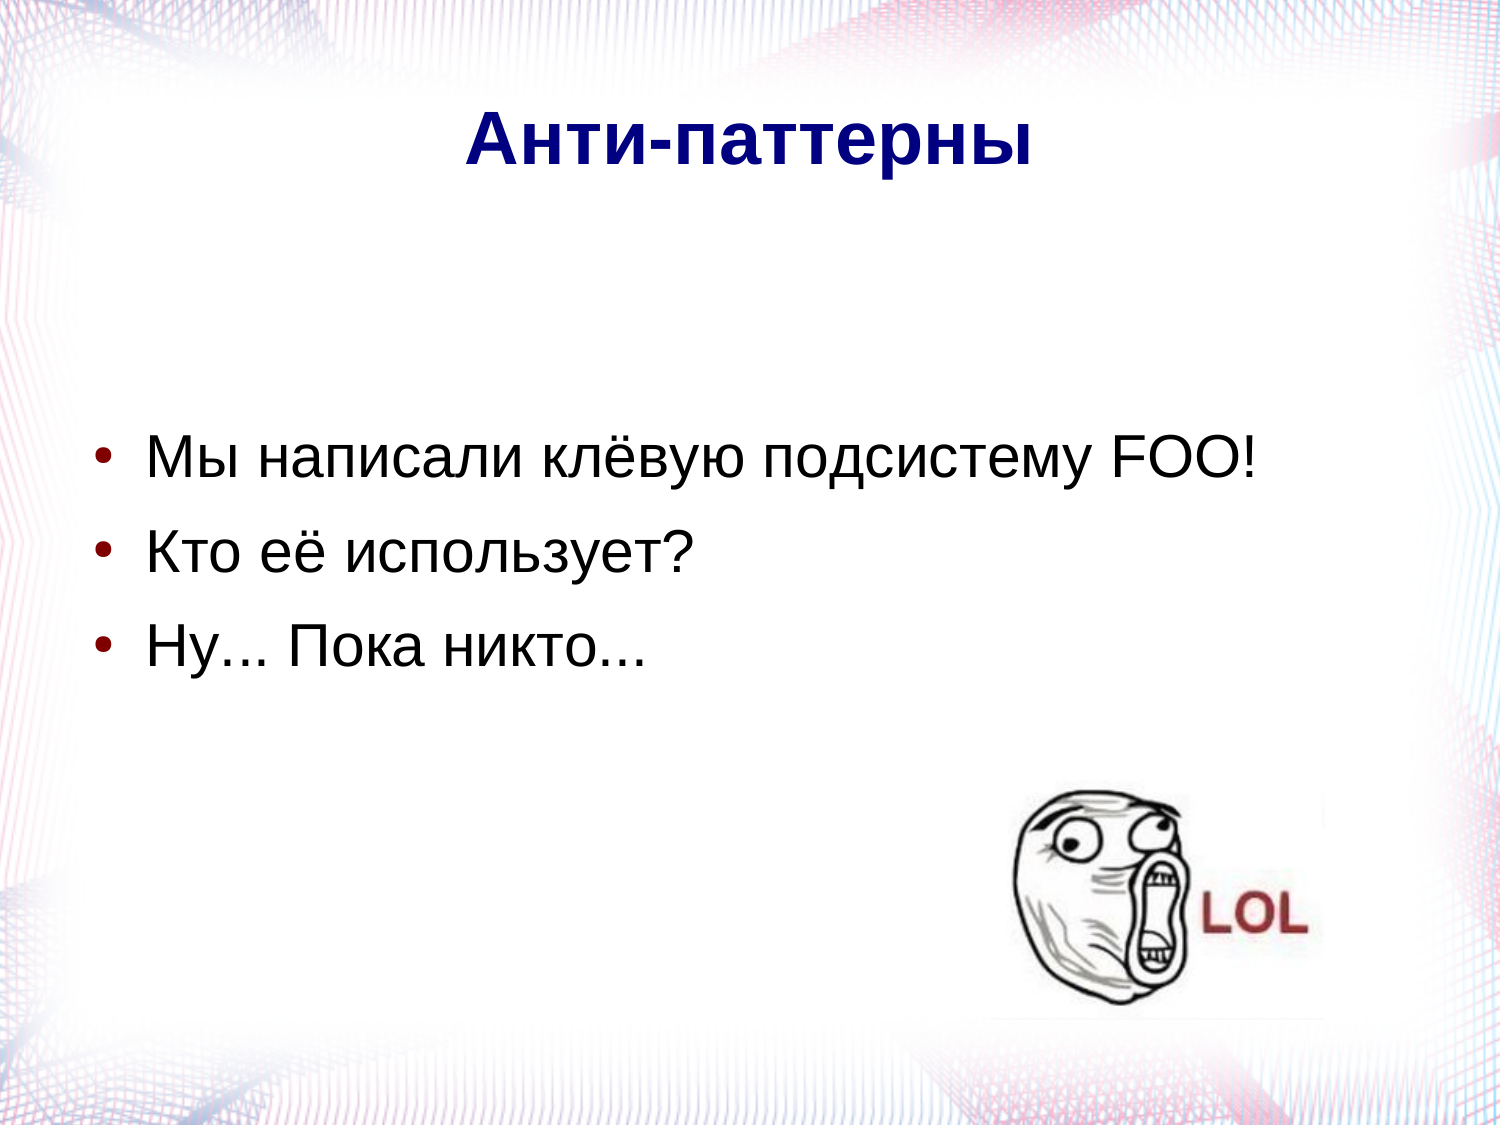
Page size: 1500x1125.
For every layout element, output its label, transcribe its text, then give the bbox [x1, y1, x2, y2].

title Анти-паттерны [75, 44, 1425, 233]
list Мы написали клёвую подсистему FOO! Кто её использует? Ну... Пока никто... [75, 422, 1425, 865]
picture [0, 0, 1500, 1125]
